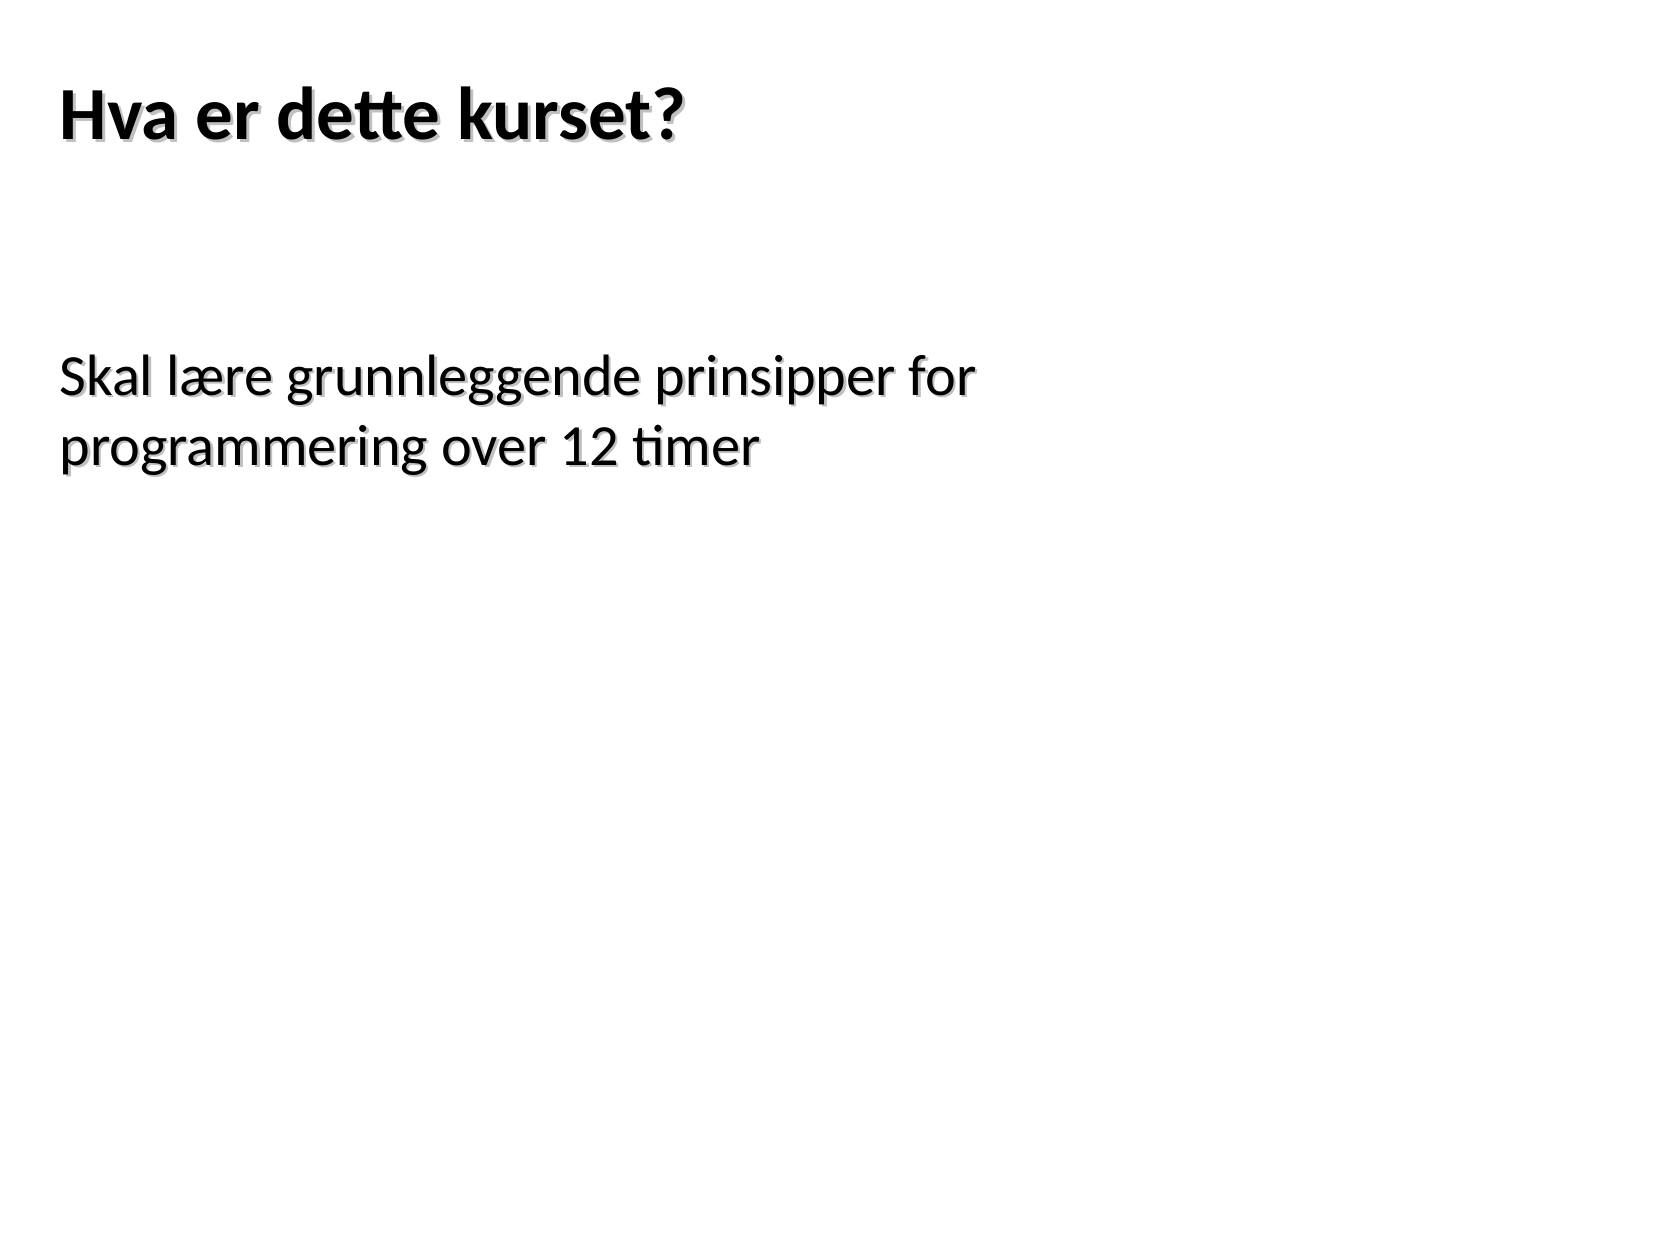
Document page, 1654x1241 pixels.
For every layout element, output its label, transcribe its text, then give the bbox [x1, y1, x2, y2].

text_box Hva er dette kurset? [44, 56, 1653, 285]
text_box Skal lære grunnleggende prinsipper for programmering over 12 timer [44, 329, 1350, 558]
